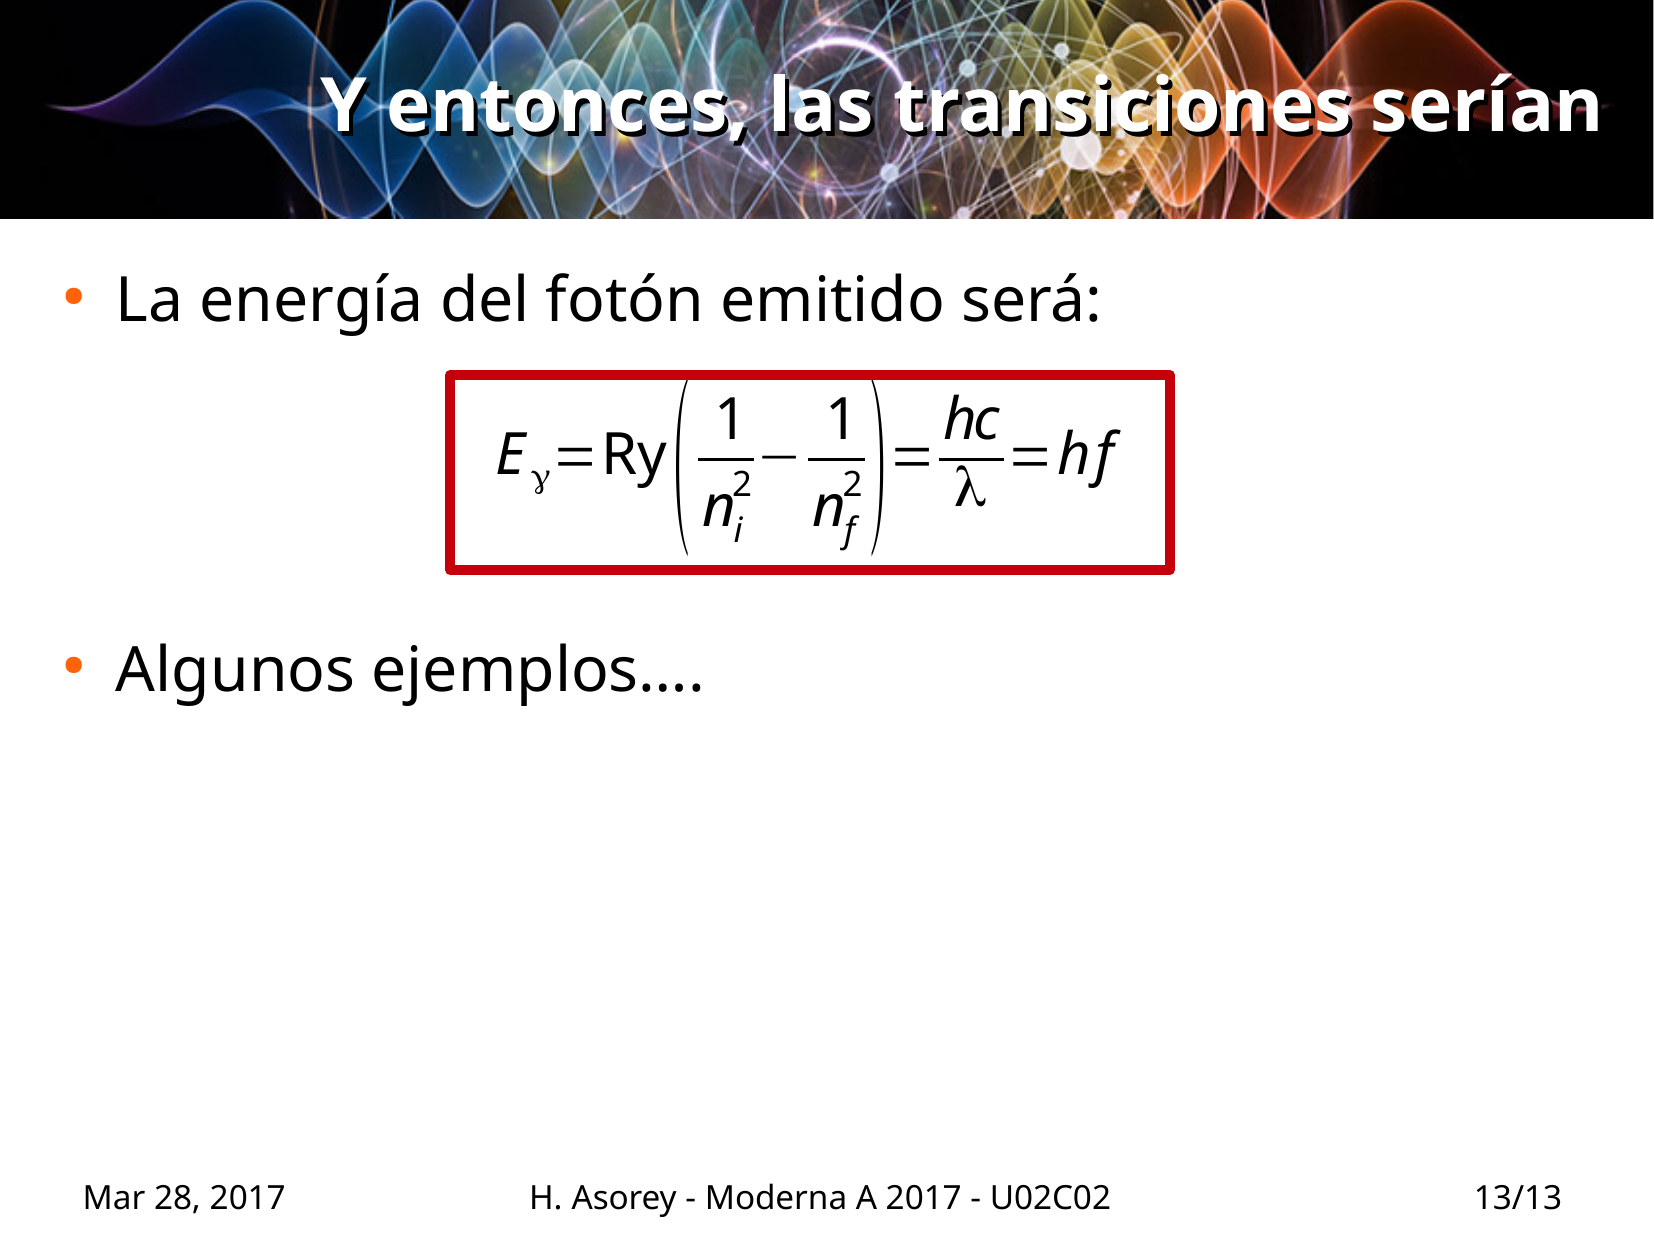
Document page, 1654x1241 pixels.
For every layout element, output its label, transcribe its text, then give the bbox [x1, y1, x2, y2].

chart [487, 380, 1125, 560]
picture [0, 0, 1654, 219]
title Y entonces, las transiciones serían [45, 15, 1606, 191]
list La energía del fotón emitido será: Algunos ejemplos…. [45, 255, 1606, 1156]
